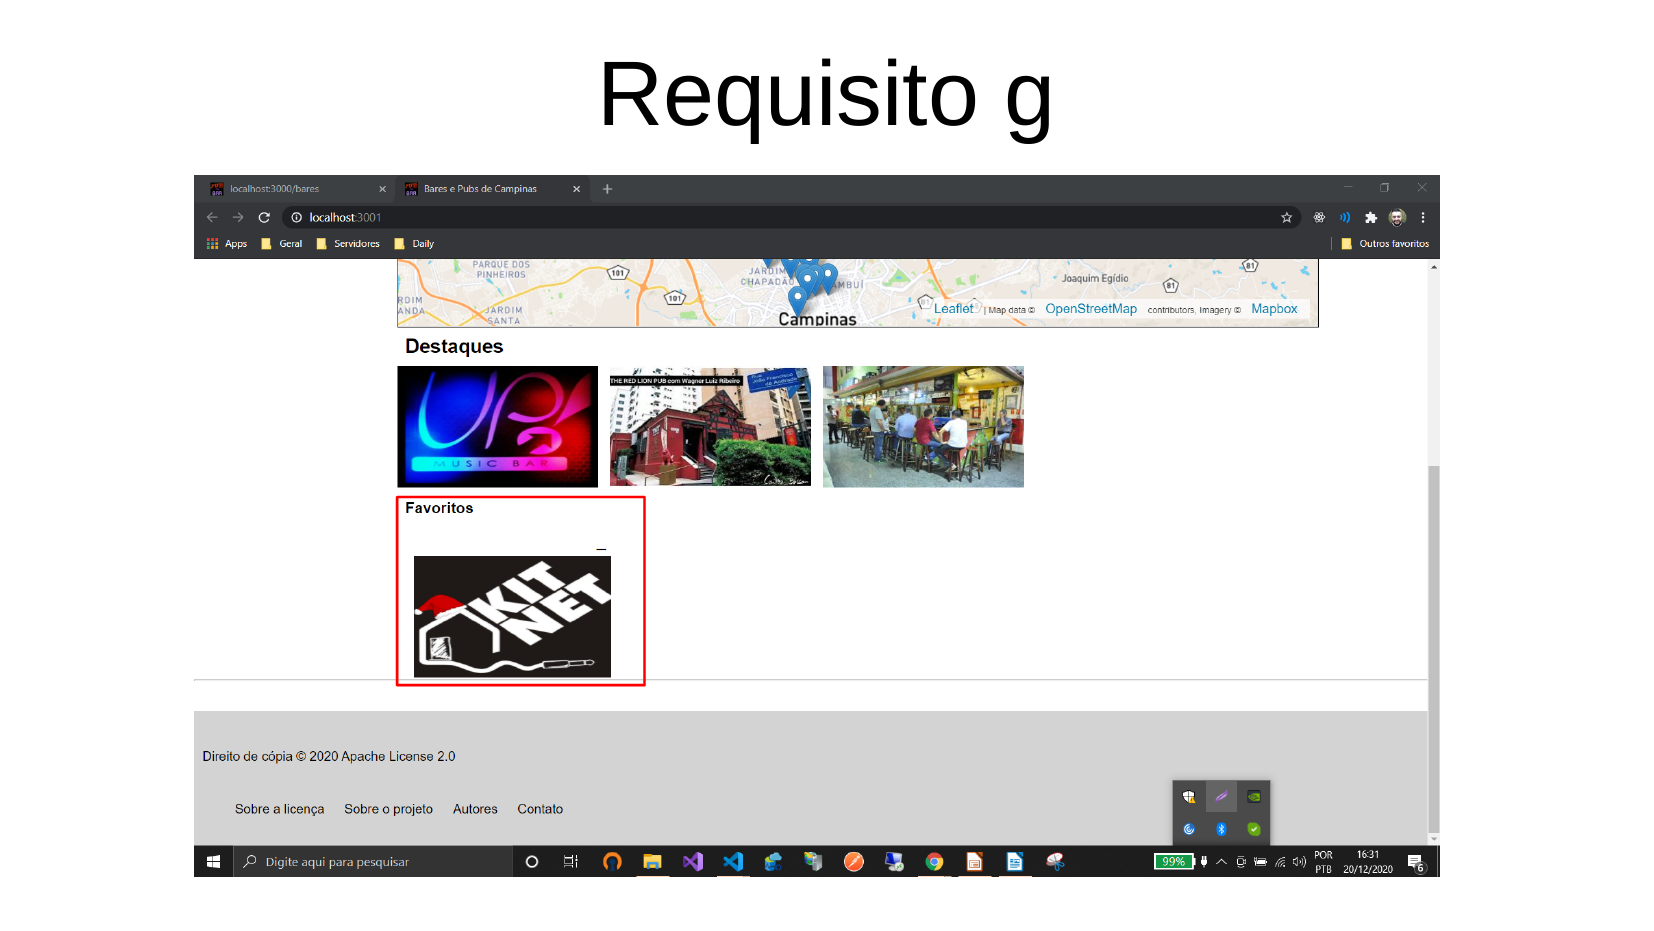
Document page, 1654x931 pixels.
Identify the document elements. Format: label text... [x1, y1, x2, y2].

picture [194, 175, 1440, 877]
title Requisito g [82, 37, 1571, 151]
